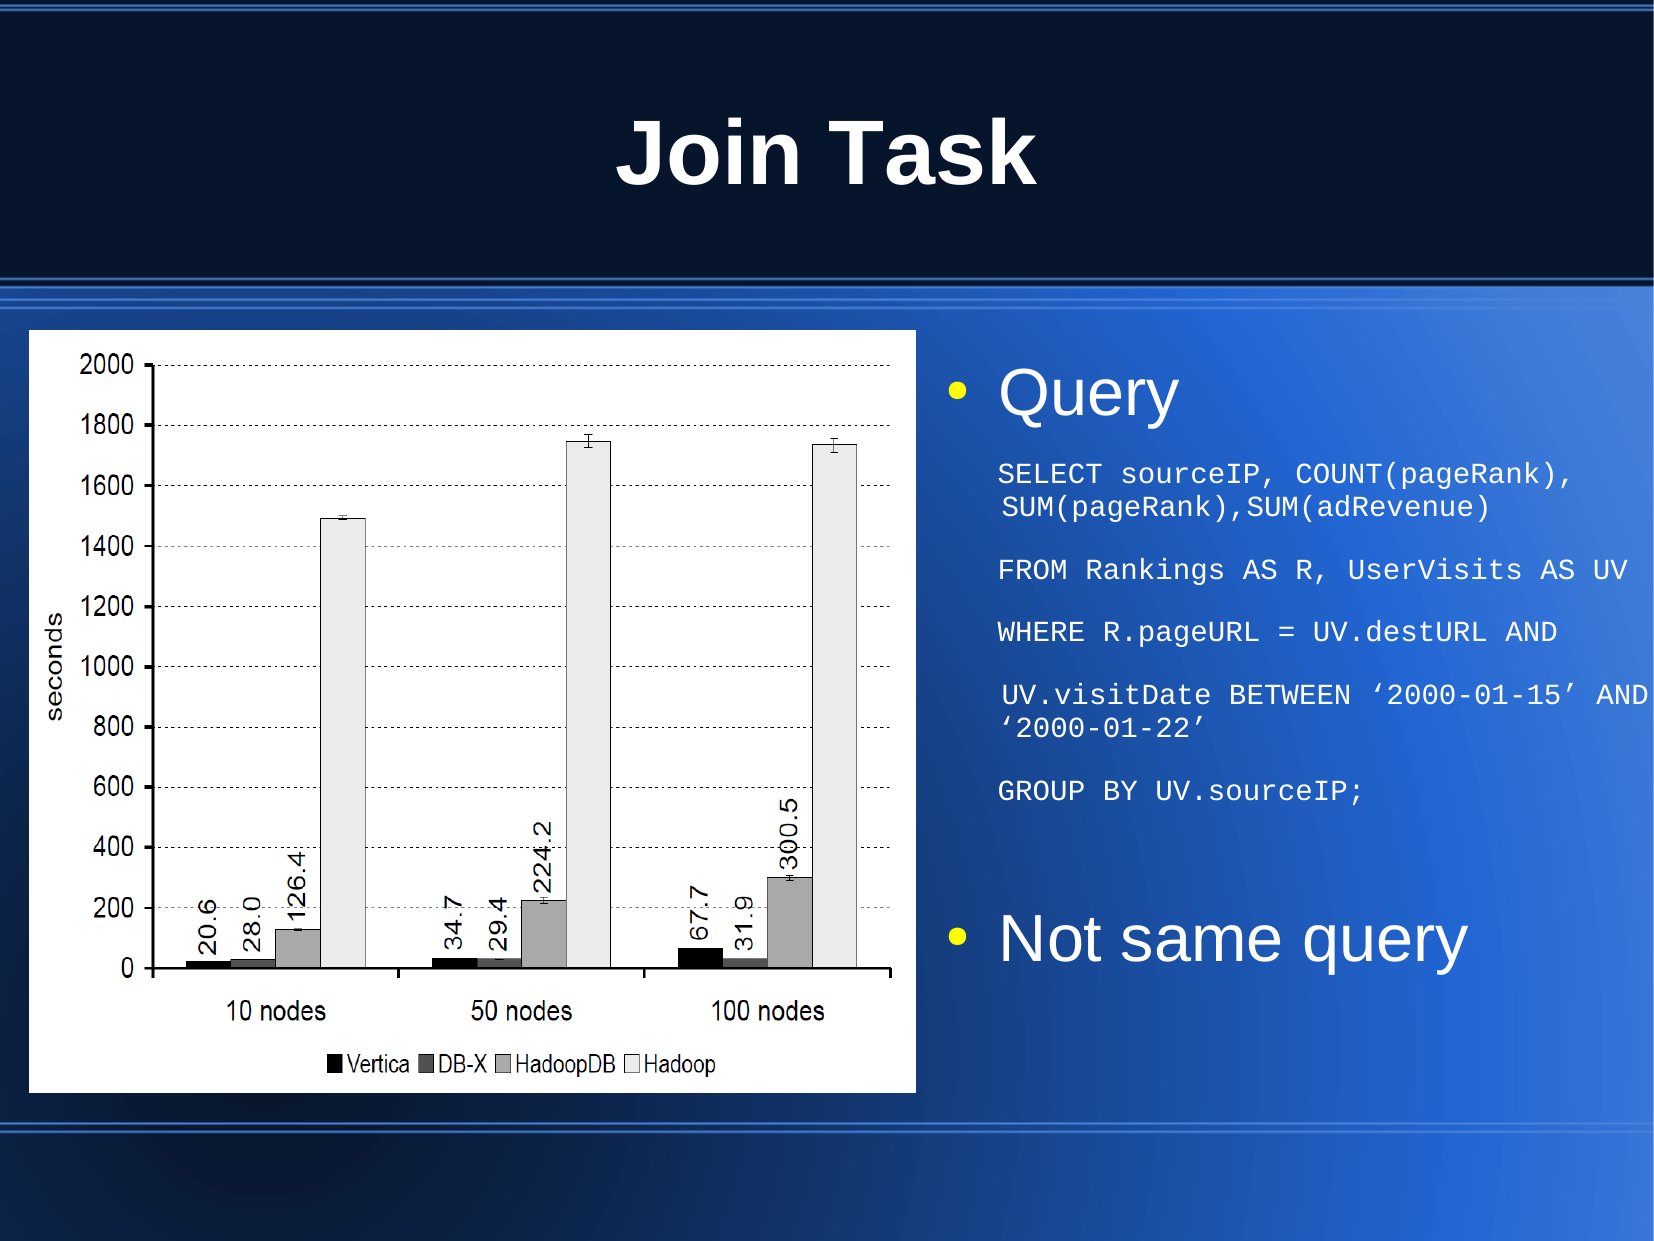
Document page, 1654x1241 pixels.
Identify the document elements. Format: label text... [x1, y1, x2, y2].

picture [0, 0, 1654, 1241]
list Query SELECT sourceIP, COUNT(pageRank), SUM(pageRank),SUM(adRevenue) FROM Rankings AS R, UserVisits AS UV WHERE R.pageURL = UV.destURL AND UV.visitDate BETWEEN ‘2000-01-15’ AND ‘2000-01-22’ GROUP BY UV.sourceIP; Not same query [927, 355, 1654, 1043]
title Join Task [82, 49, 1571, 257]
